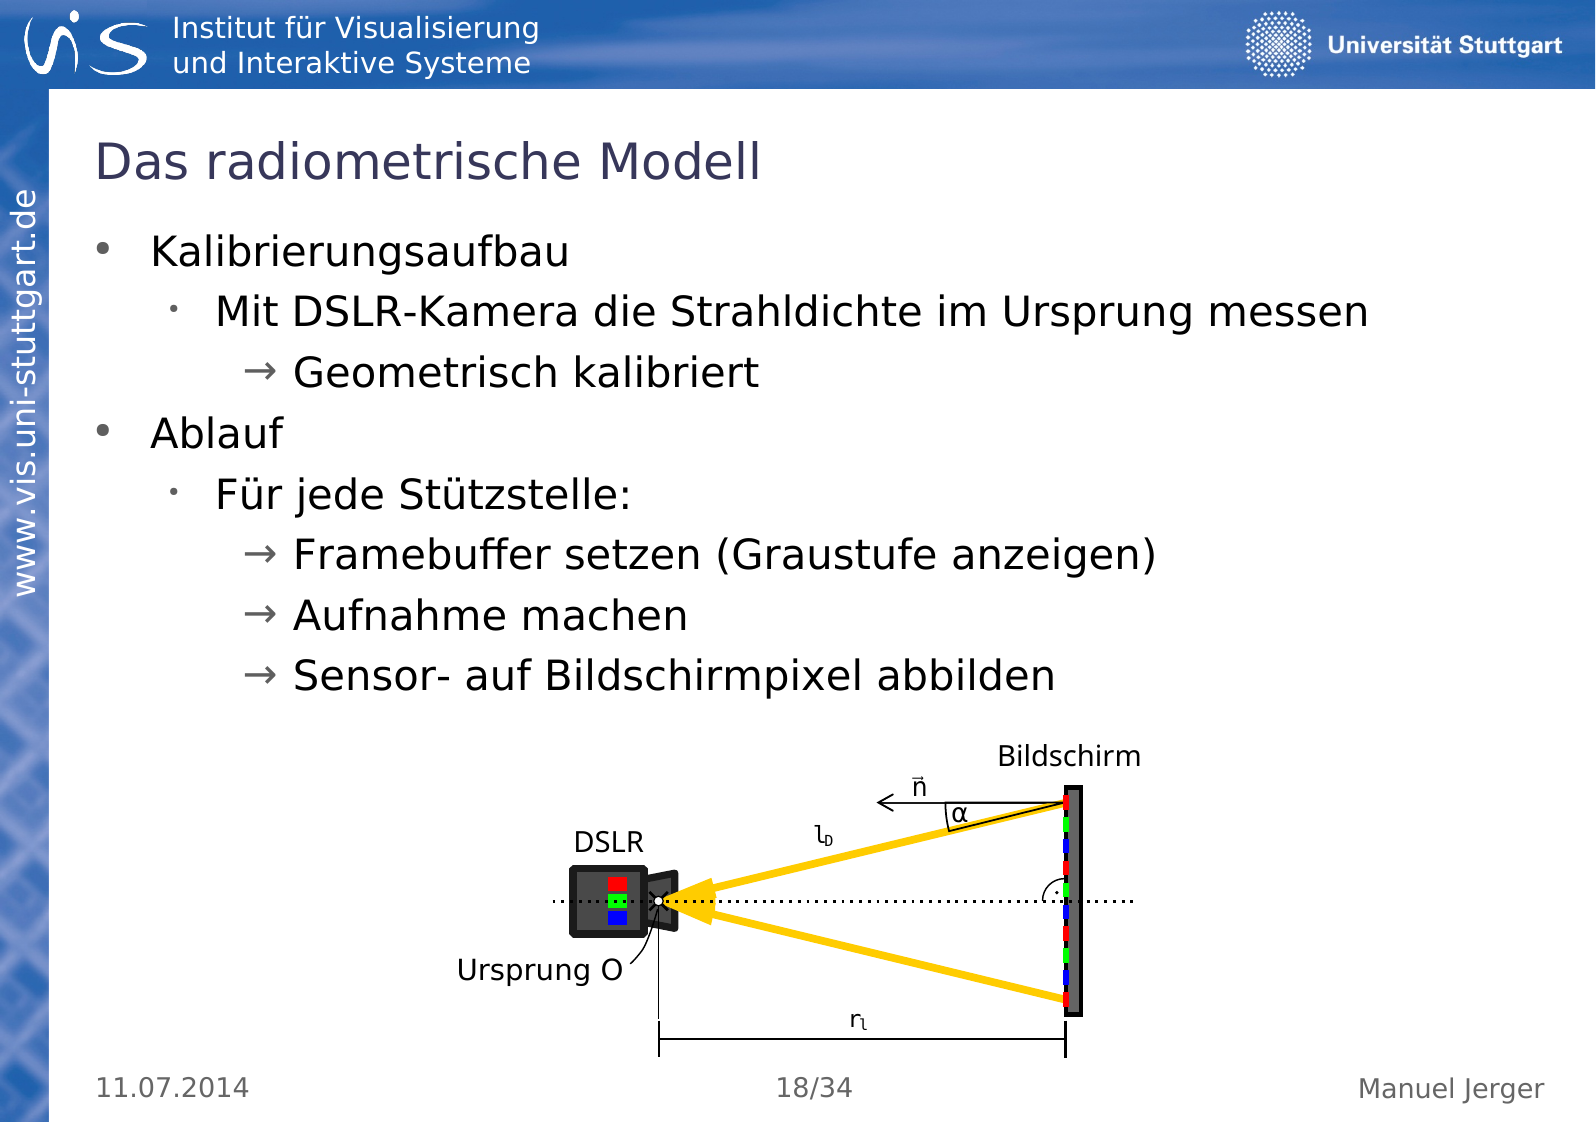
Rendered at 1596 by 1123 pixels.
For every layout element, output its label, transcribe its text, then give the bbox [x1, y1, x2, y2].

list Kalibrierungsaufbau Mit DSLR-Kamera die Strahldichte im Ursprung messen Geometrisch kalibriert Ablauf Für jede Stützstelle: Framebuffer setzen (Graustufe anzeigen) Aufnahme machen Sensor- auf Bildschirmpixel abbilden [94, 224, 1548, 1052]
picture [24, 0, 1596, 89]
picture [0, 0, 49, 1122]
title Das radiometrische Modell [94, 117, 1534, 201]
picture [459, 744, 1148, 1058]
